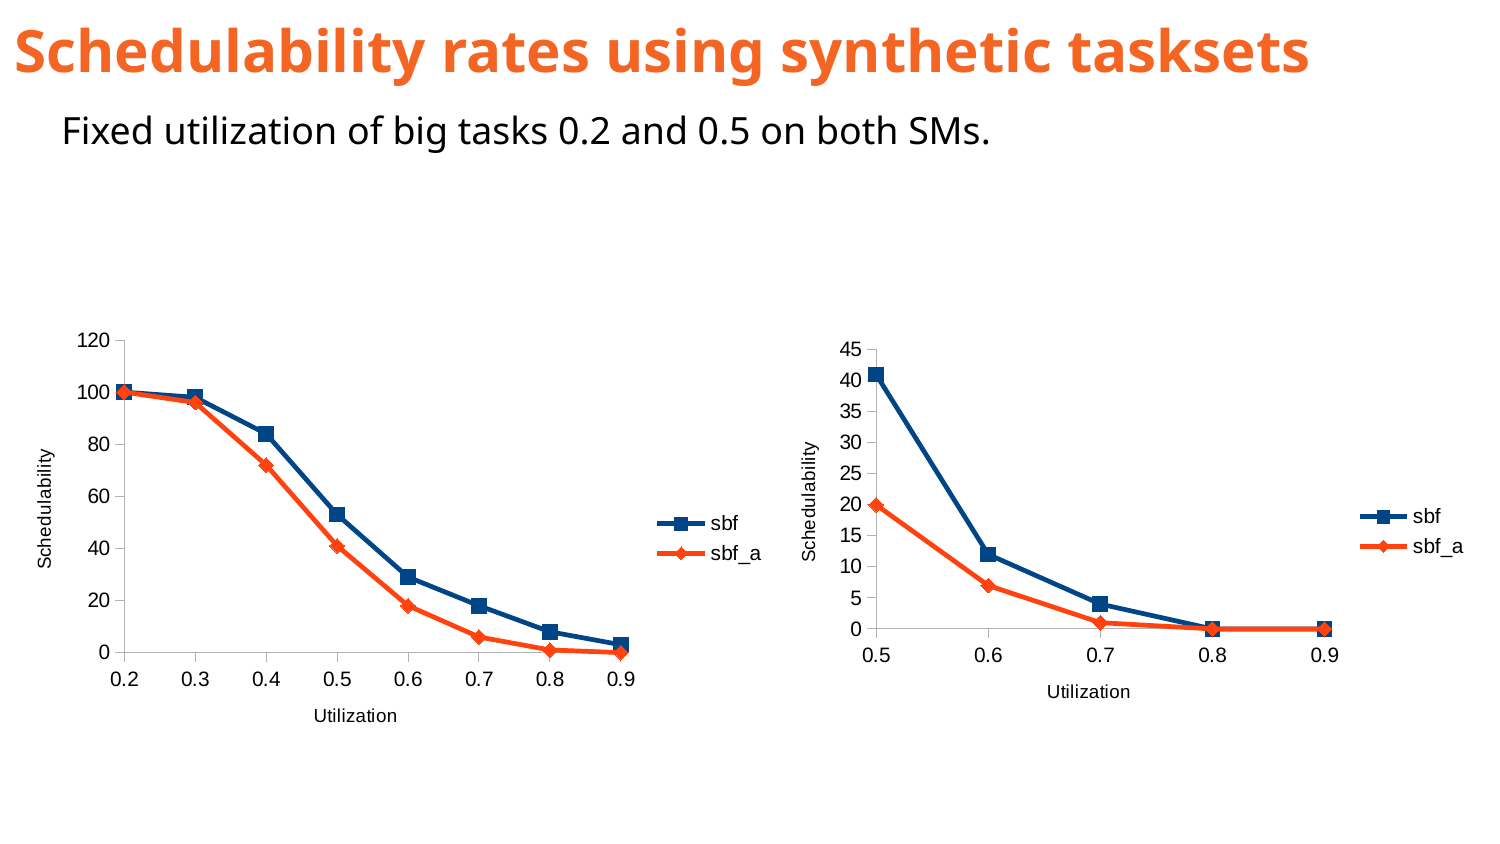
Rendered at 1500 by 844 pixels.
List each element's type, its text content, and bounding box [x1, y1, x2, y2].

chart [1, 319, 1483, 758]
title Schedulability rates using synthetic tasksets [0, 0, 1500, 125]
title Fixed utilization of big tasks 0.2 and 0.5 on both SMs. [46, 85, 1414, 589]
